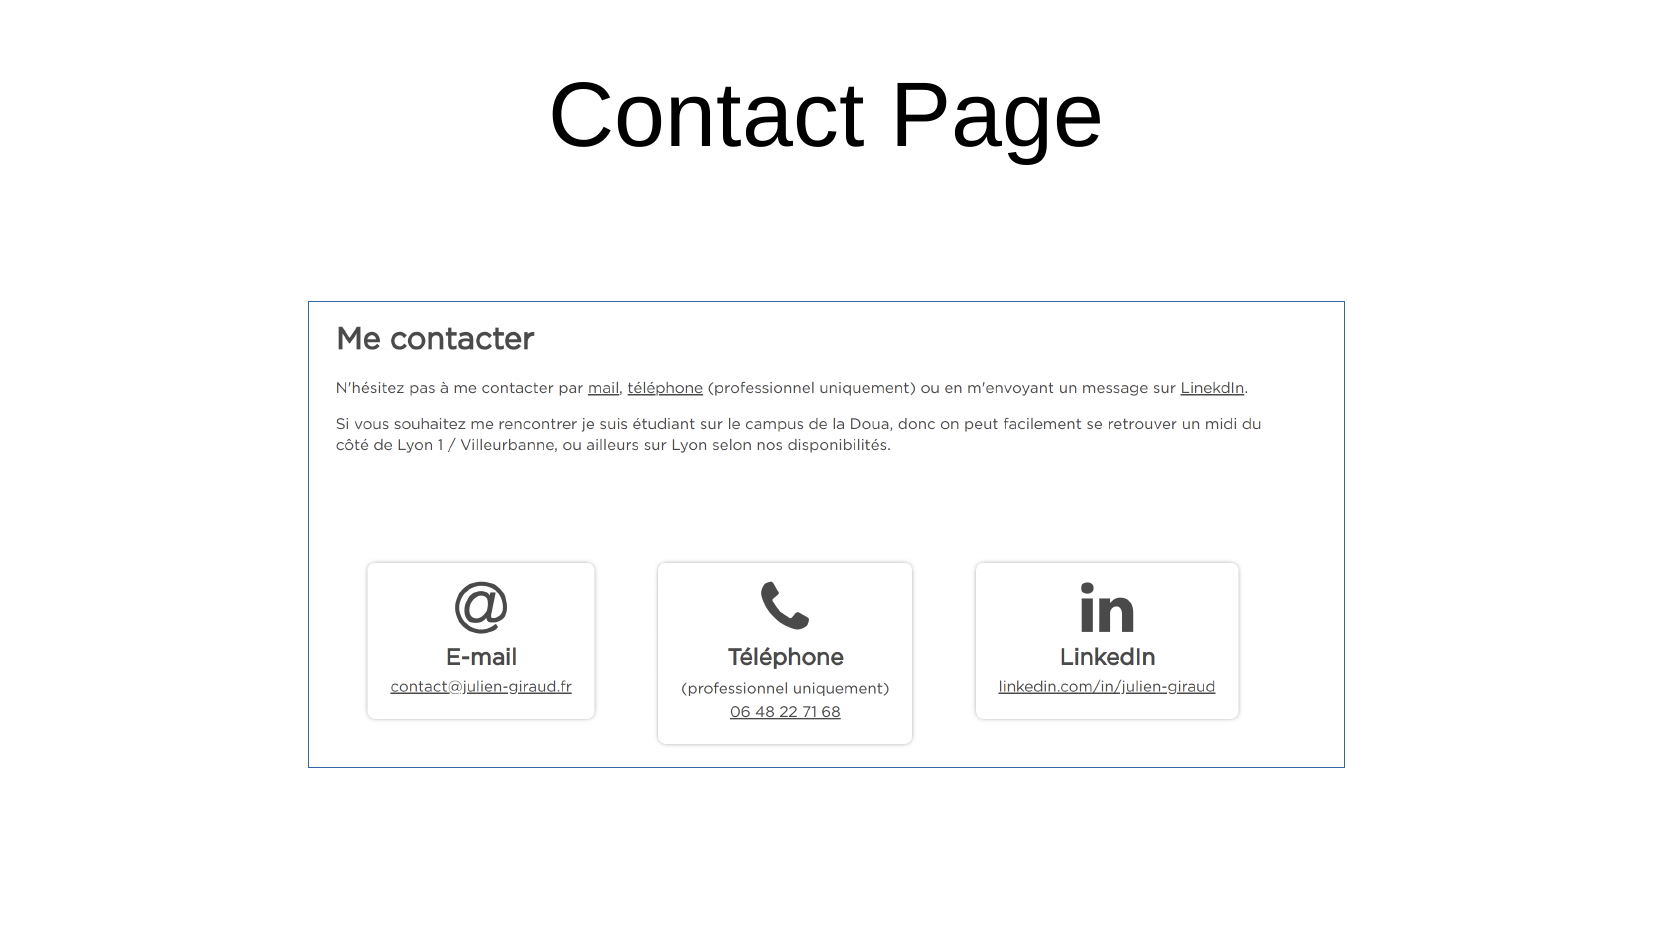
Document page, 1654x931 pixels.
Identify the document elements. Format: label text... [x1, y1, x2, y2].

picture [308, 301, 1345, 768]
title Contact Page [82, 37, 1571, 193]
